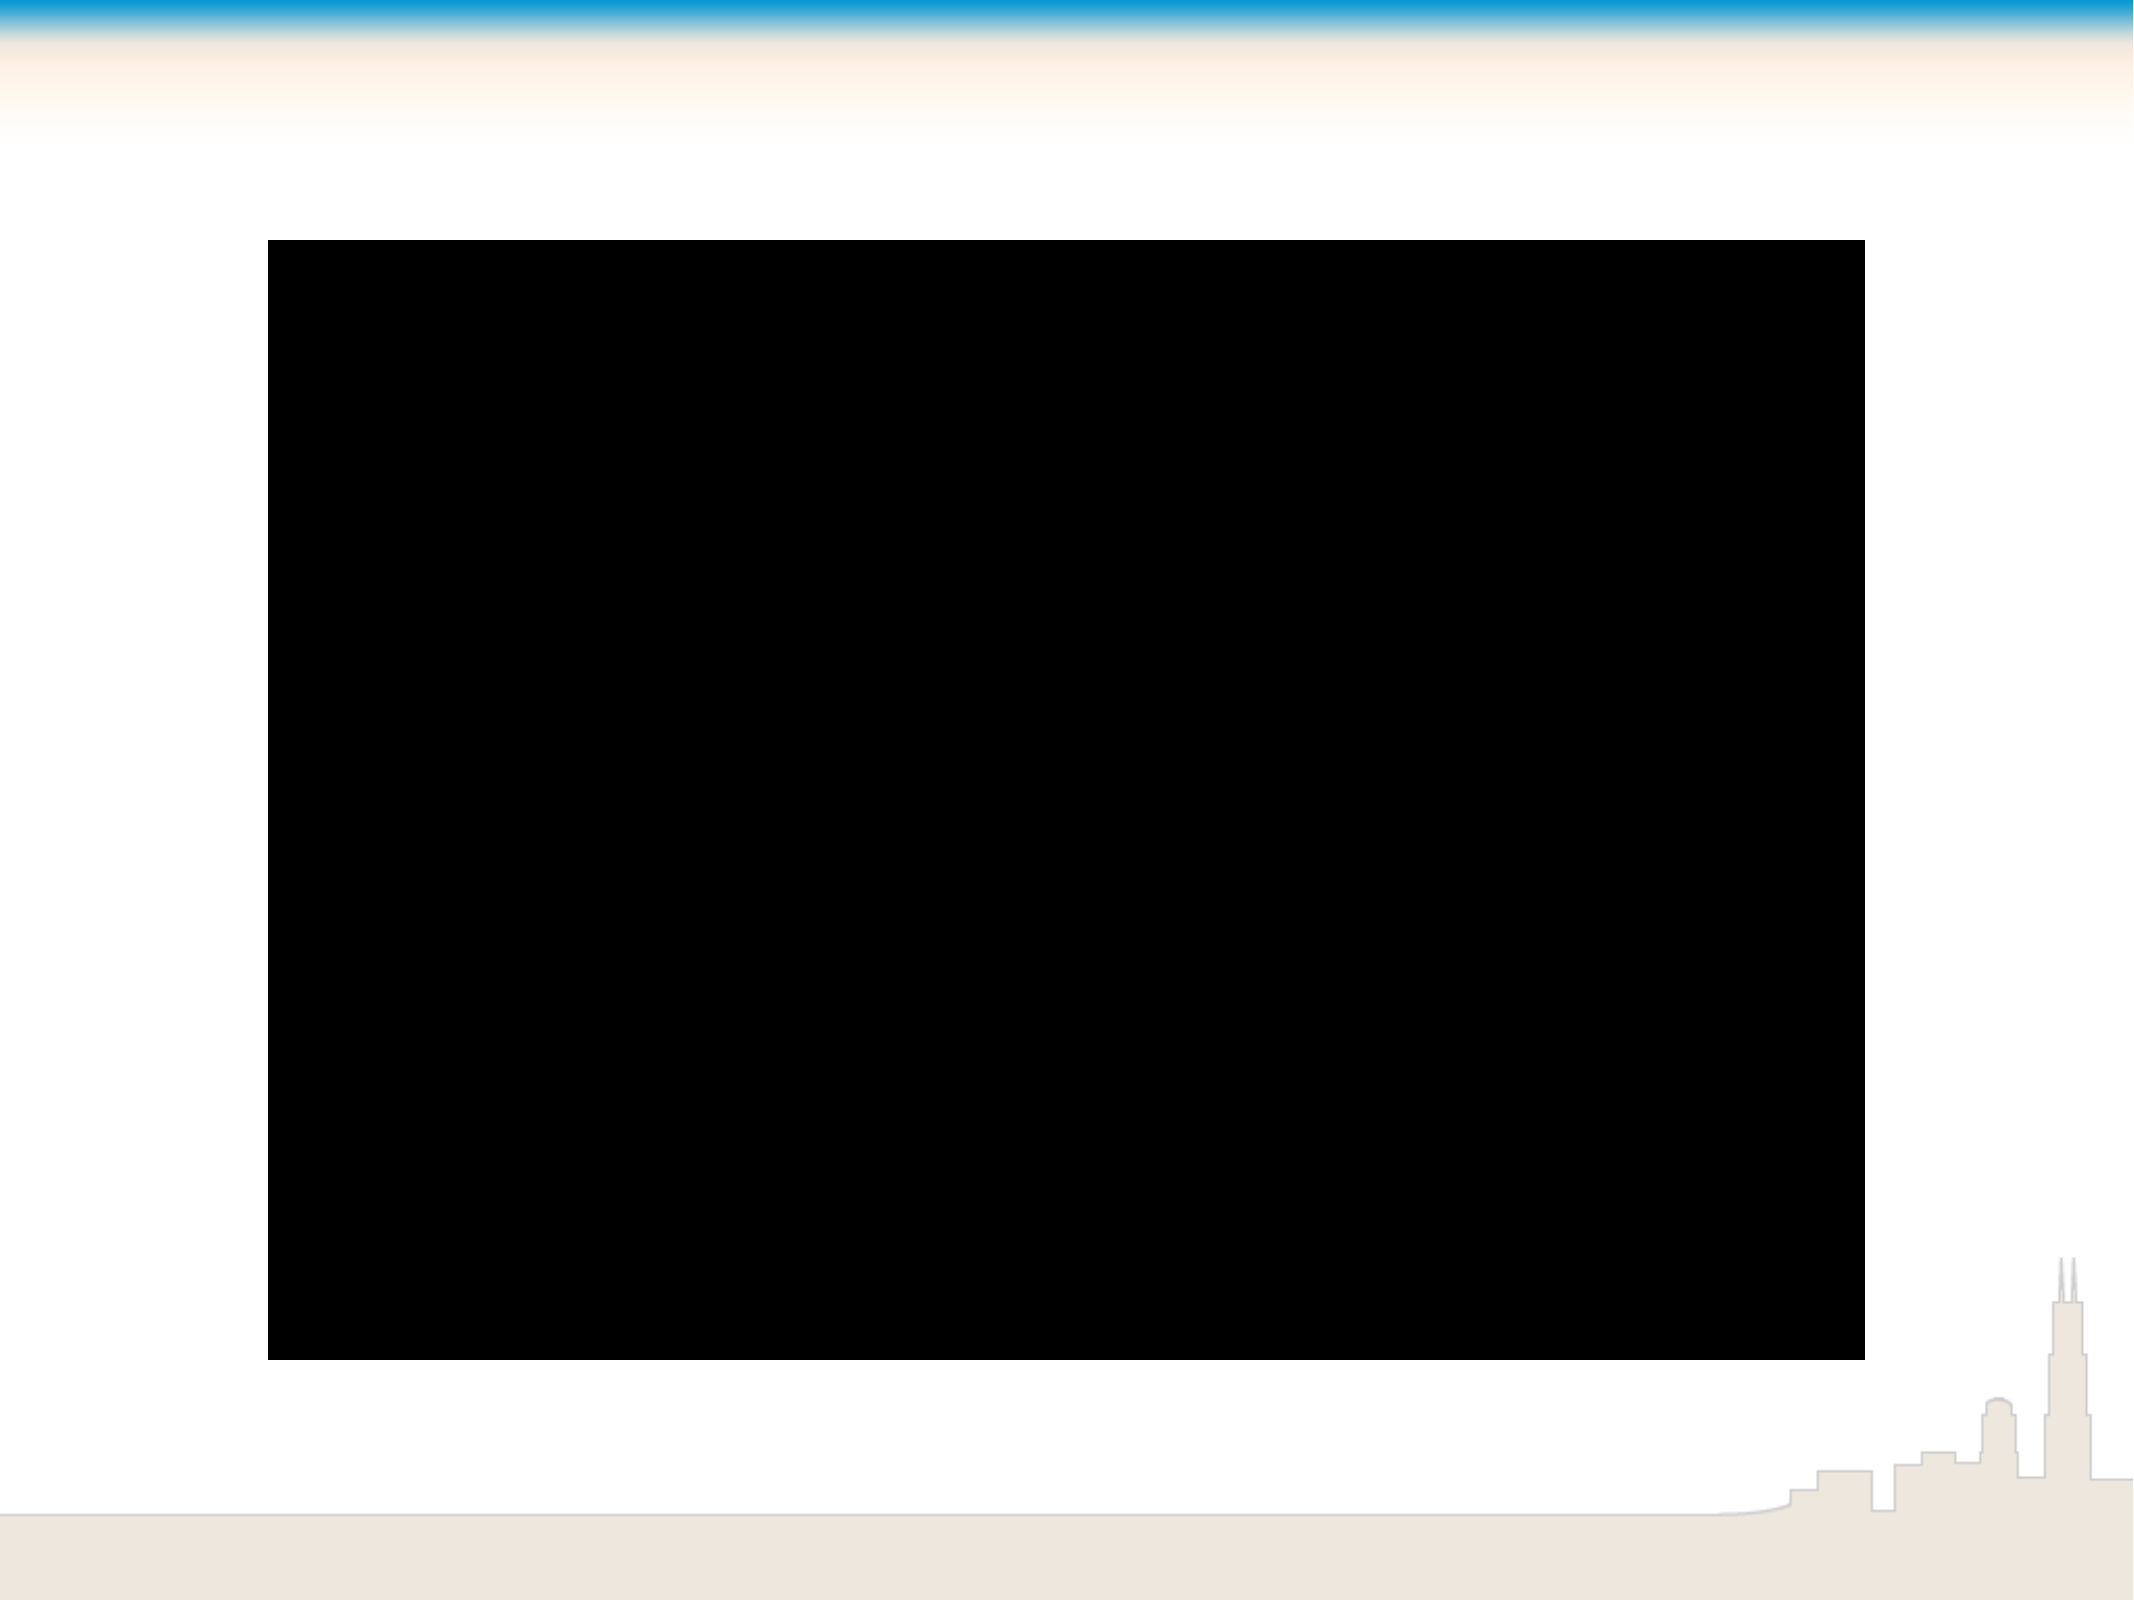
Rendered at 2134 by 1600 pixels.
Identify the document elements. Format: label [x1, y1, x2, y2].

picture [0, 4, 2134, 1600]
text_box [268, 240, 1865, 1360]
